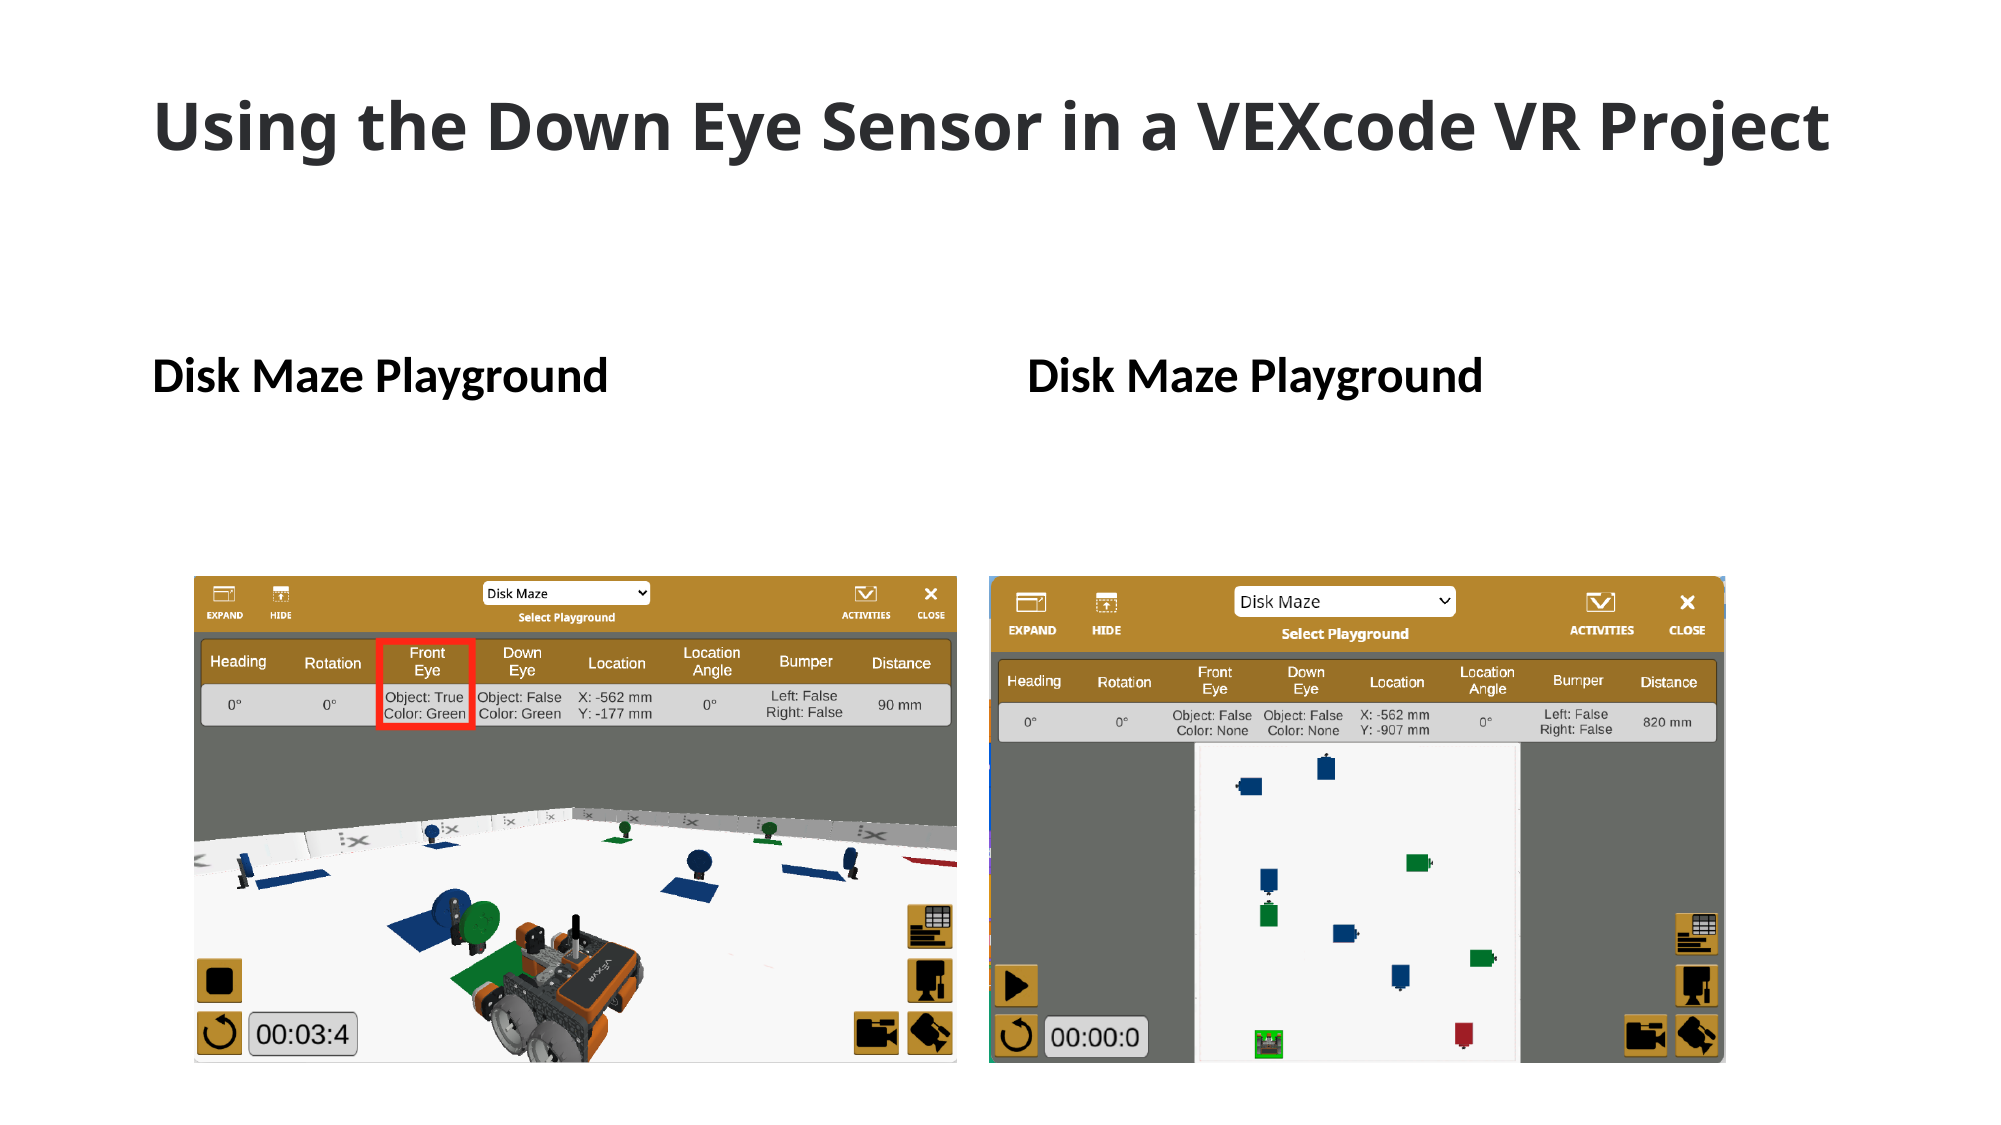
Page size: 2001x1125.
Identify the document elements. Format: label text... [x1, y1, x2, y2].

text_box Disk Maze Playground [137, 275, 984, 411]
picture [194, 576, 957, 1063]
text_box Disk Maze Playground [1012, 275, 1863, 411]
picture [989, 576, 1726, 1063]
text_box Using the Down Eye Sensor in a VEXcode VR Project [137, 59, 1863, 278]
